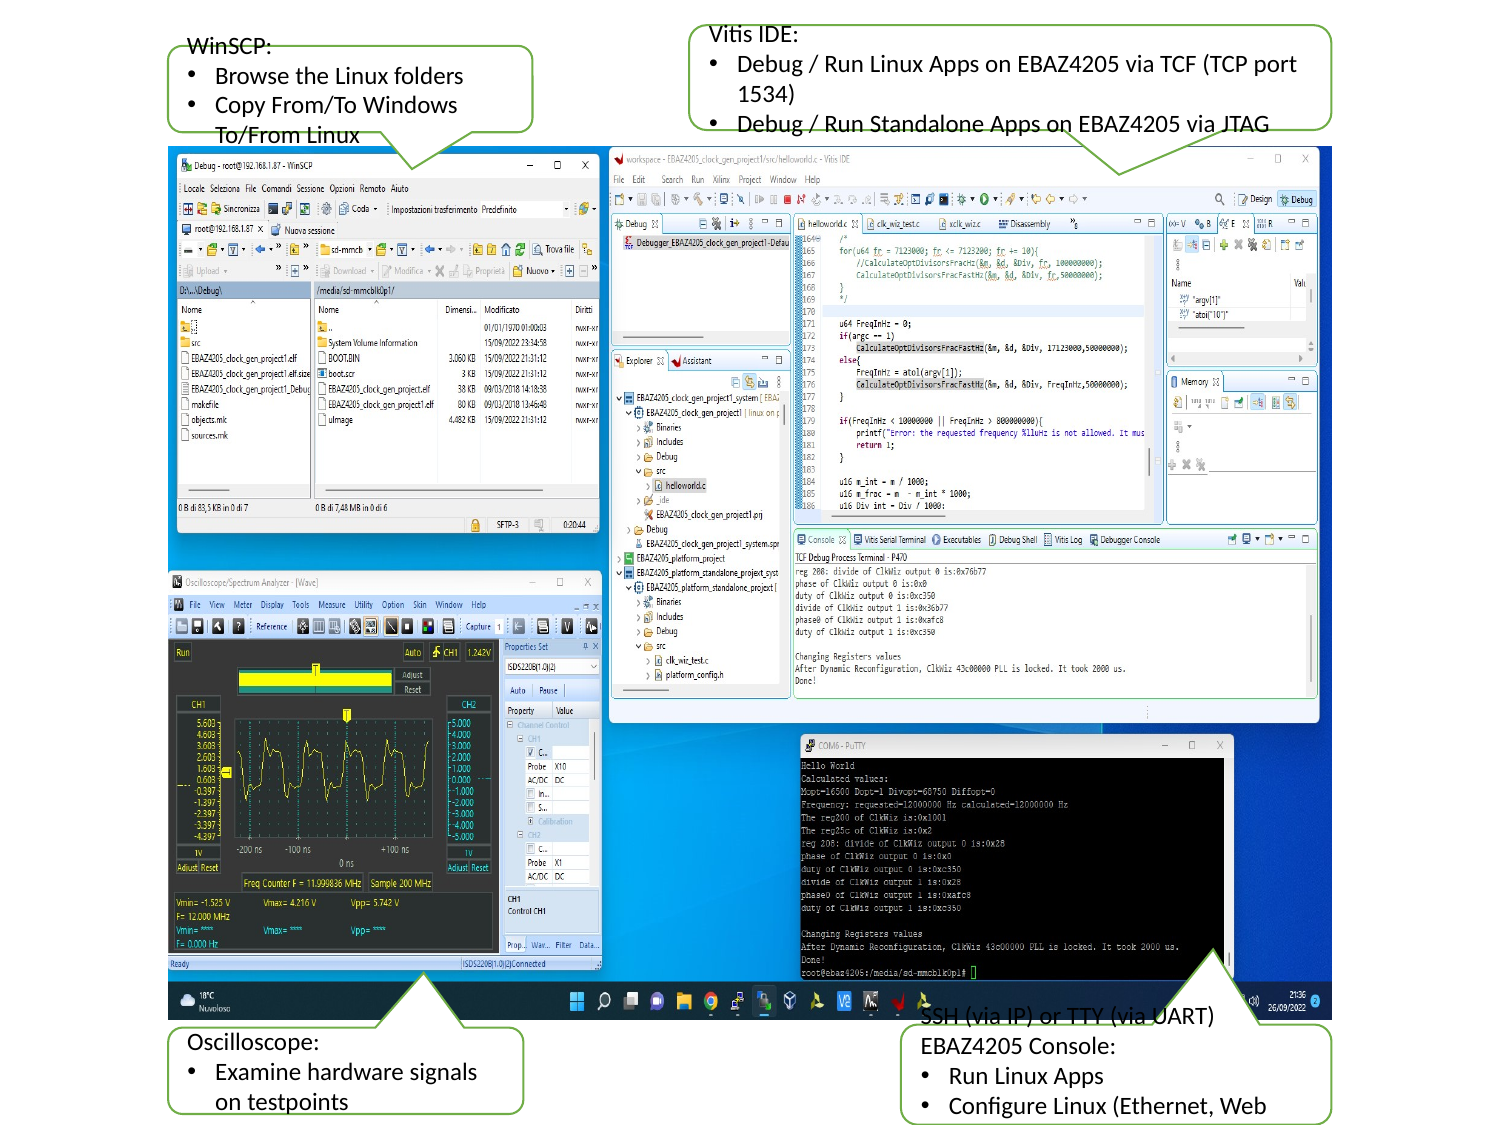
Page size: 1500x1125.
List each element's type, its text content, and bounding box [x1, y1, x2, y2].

picture [177, 146, 1332, 1020]
picture [168, 570, 602, 972]
picture [1086, 1009, 1096, 1020]
text_box Oscilloscope: Examine hardware signals on testpoints [168, 972, 524, 1115]
text_box Vitis IDE: Debug / Run Linux Apps on EBAZ4205 via TCF (TCP port 1534) Debug / Run Standalone Apps on EBAZ4205 via JTAG [689, 25, 1332, 175]
text_box SSH (via IP) or TTY (via UART) EBAZ4205 Console: Run Linux Apps Configure Linux (Ethernet, Web Server, ALSA, …) [900, 949, 1332, 1125]
text_box WinSCP: Browse the Linux folders Copy From/To Windows To/From Linux [168, 45, 533, 170]
picture [1042, 1014, 1049, 1020]
picture [168, 982, 414, 1020]
